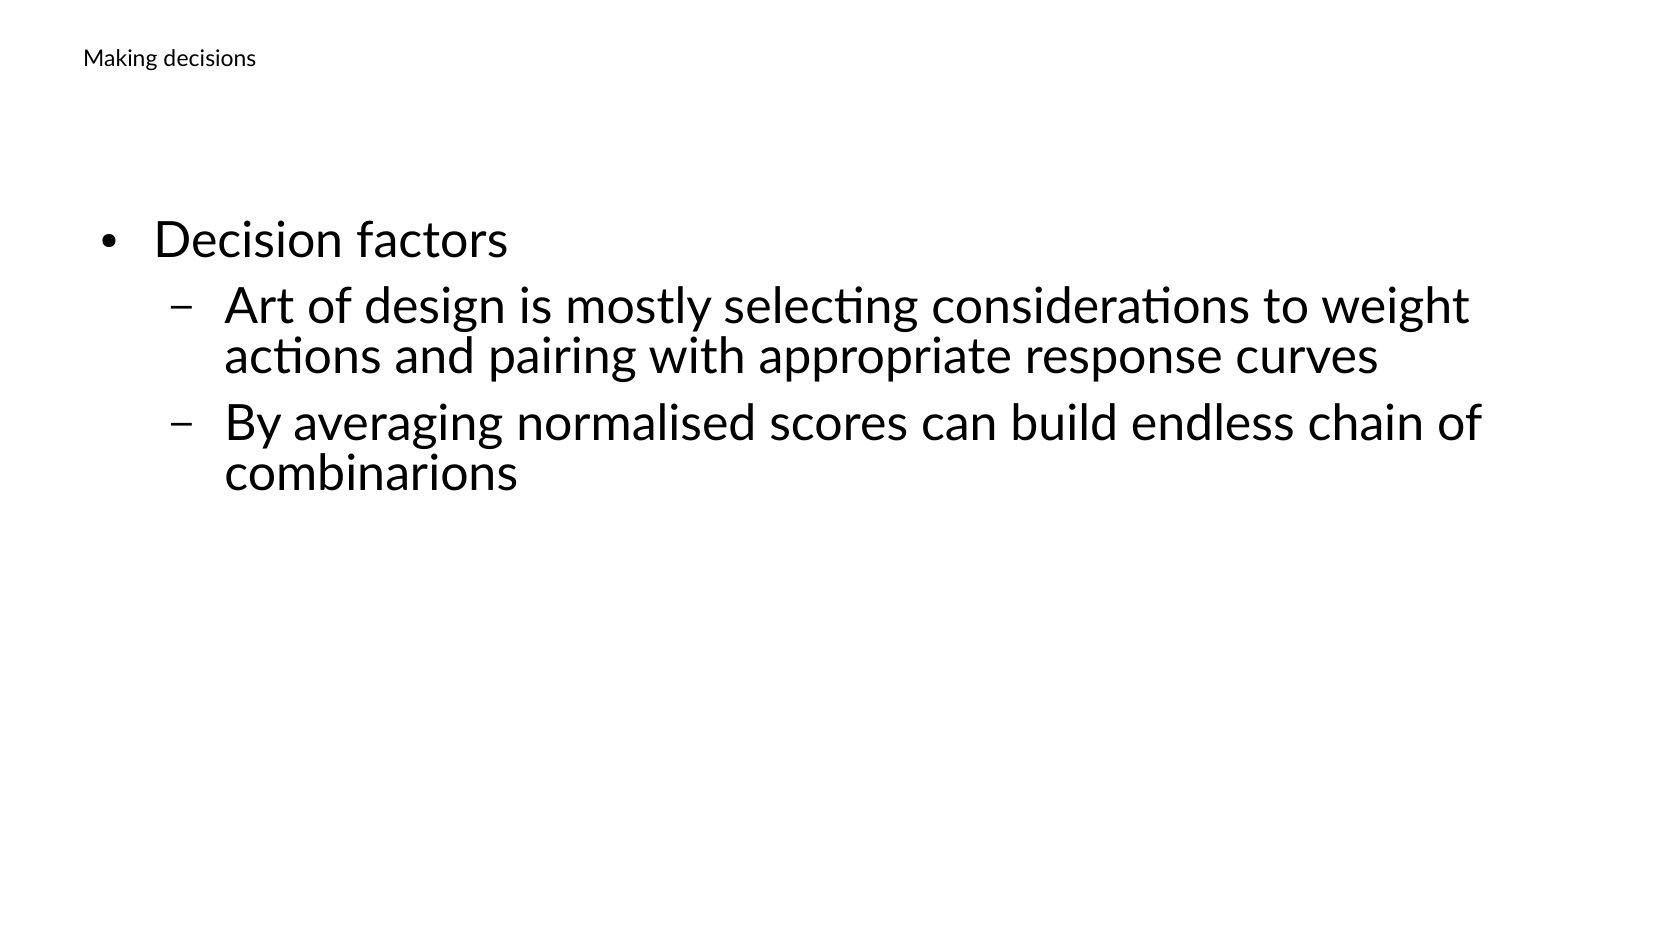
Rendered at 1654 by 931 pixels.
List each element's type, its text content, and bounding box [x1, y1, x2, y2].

title Making decisions [83, 0, 1571, 119]
list Decision factors Art of design is mostly selecting considerations to weight actions and pairing with appropriate response curves By averaging normalised scores can build endless chain of combinarions [82, 217, 1571, 839]
